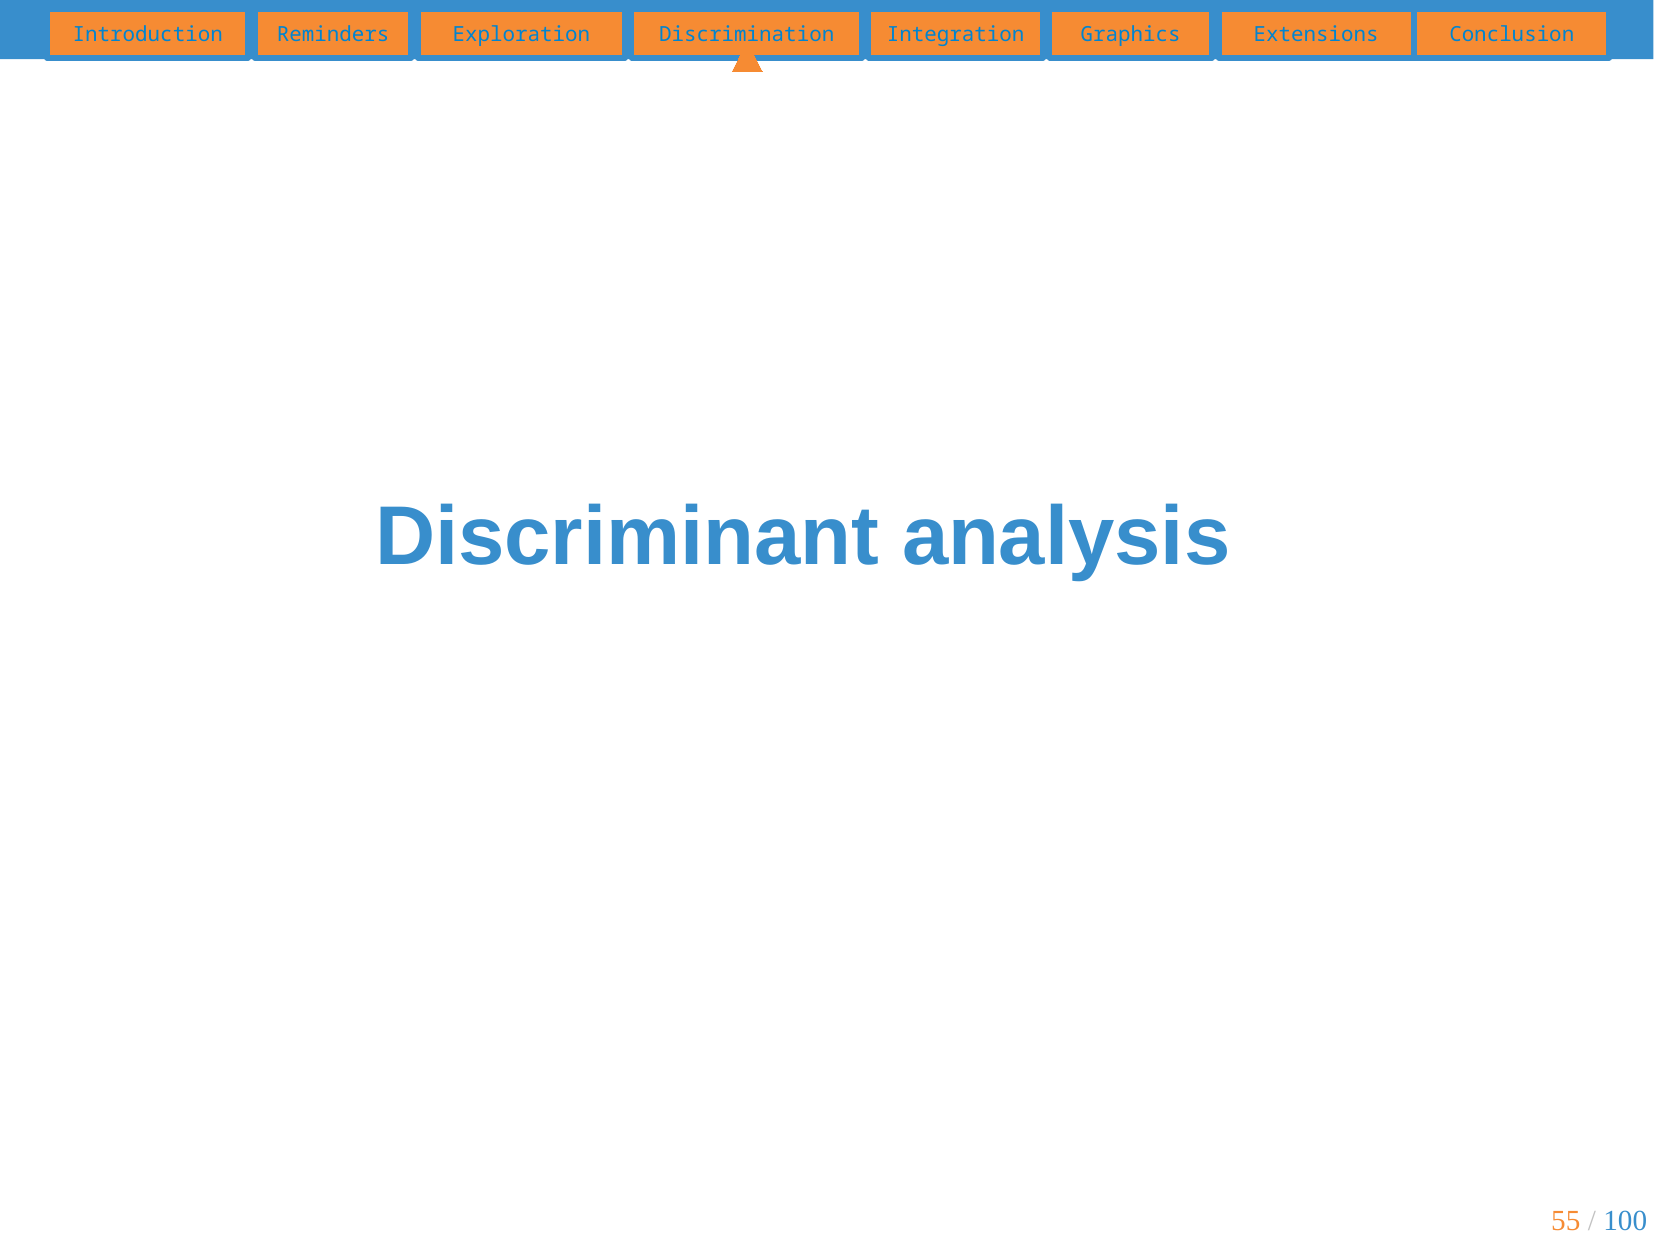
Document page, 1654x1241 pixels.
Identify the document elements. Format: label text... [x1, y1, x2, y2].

subtitle Discriminant analysis [35, 61, 1571, 1010]
text_box [732, 41, 763, 72]
